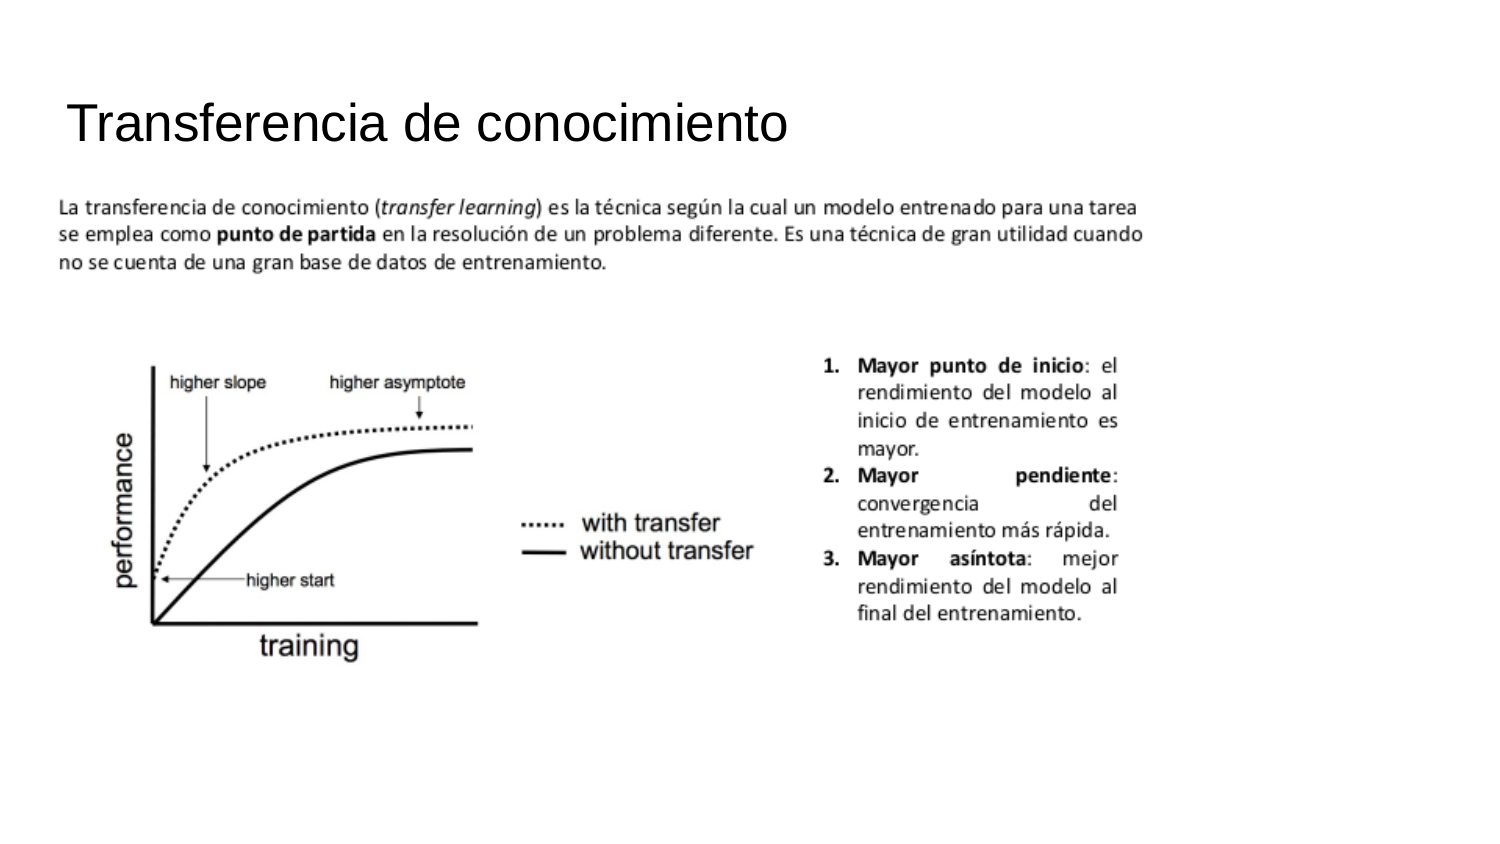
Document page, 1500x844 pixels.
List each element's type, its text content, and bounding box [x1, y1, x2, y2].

picture [51, 188, 1161, 680]
title Transferencia de conocimiento [51, 72, 1449, 167]
